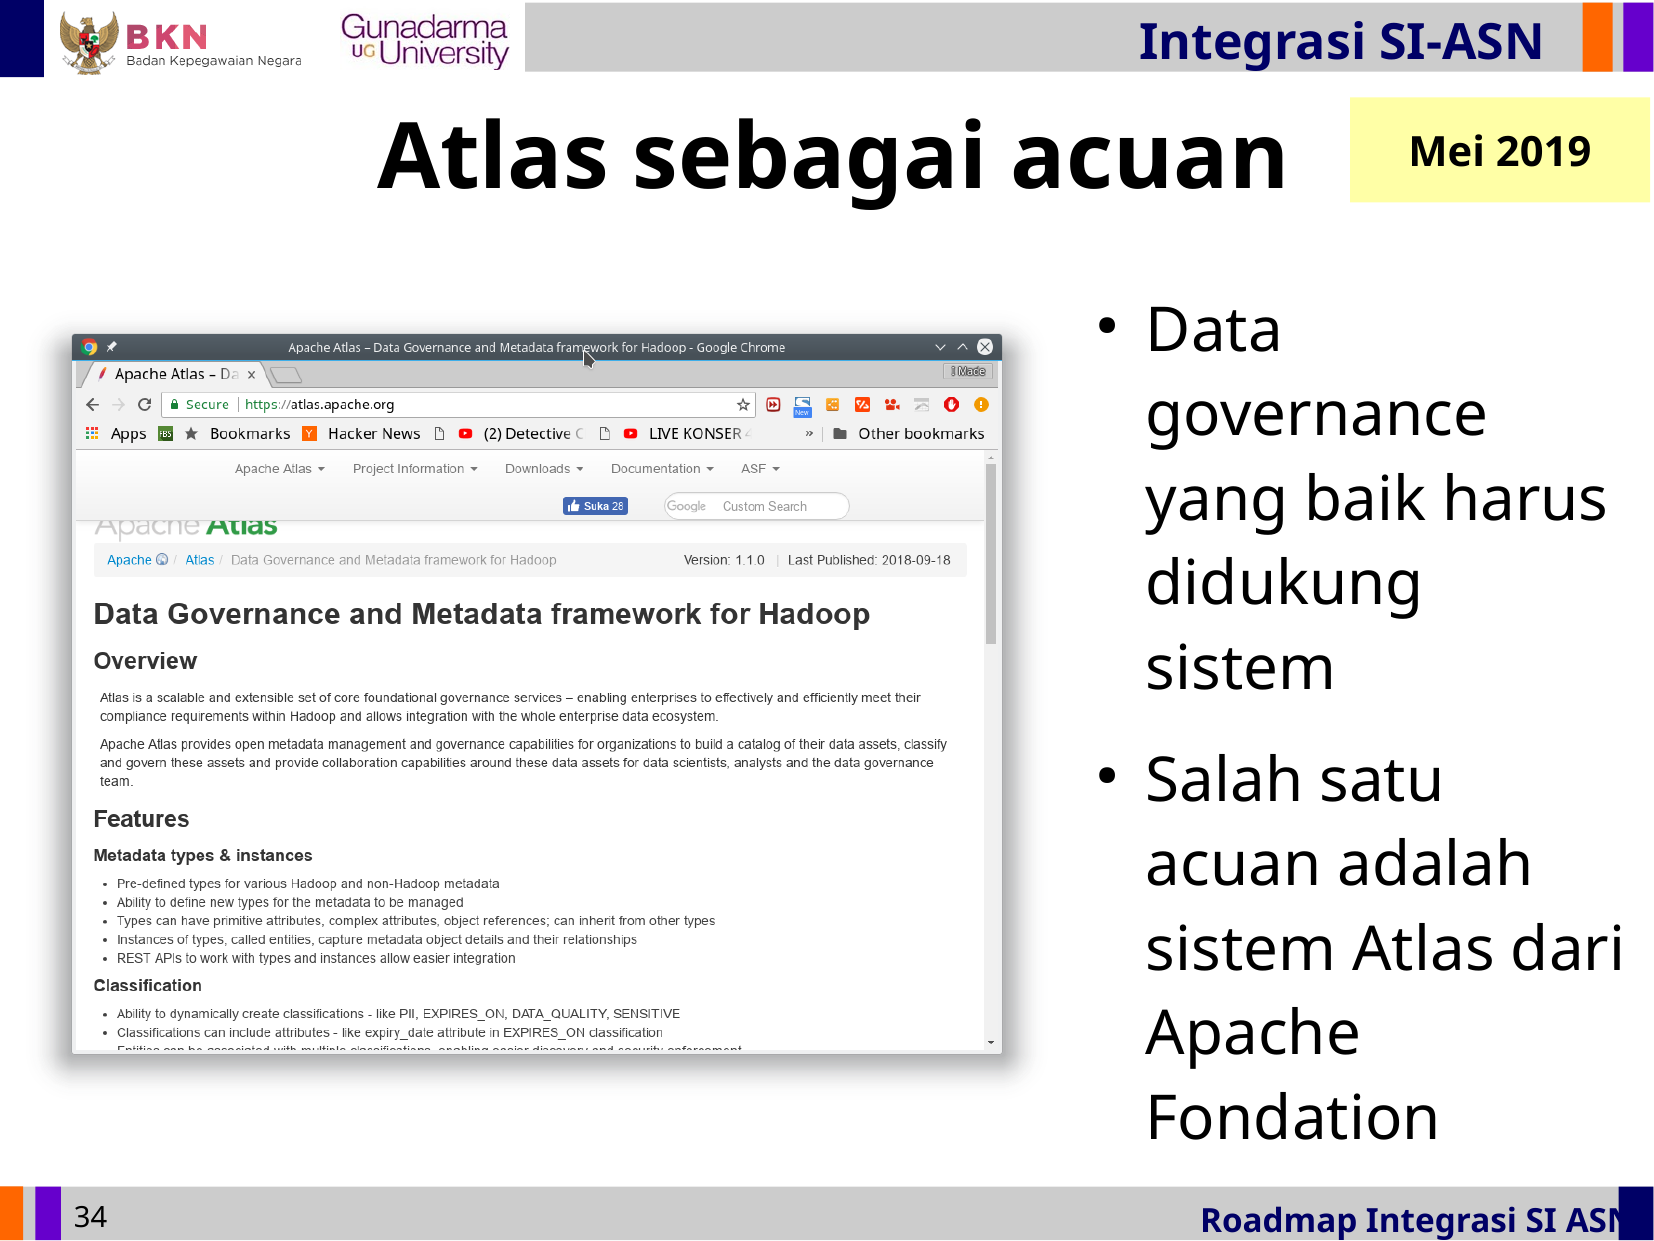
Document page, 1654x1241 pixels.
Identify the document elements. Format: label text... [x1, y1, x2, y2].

text_box Mei 2019 [1350, 97, 1651, 203]
title Atlas sebagai acuan [77, 90, 1591, 217]
list Data governance yang baik harus didukung sistem Salah satu acuan adalah sistem Atlas dari Apache Fondation [1080, 285, 1630, 1176]
picture [15, 299, 1058, 1111]
picture [60, 11, 301, 75]
picture [340, 0, 510, 70]
